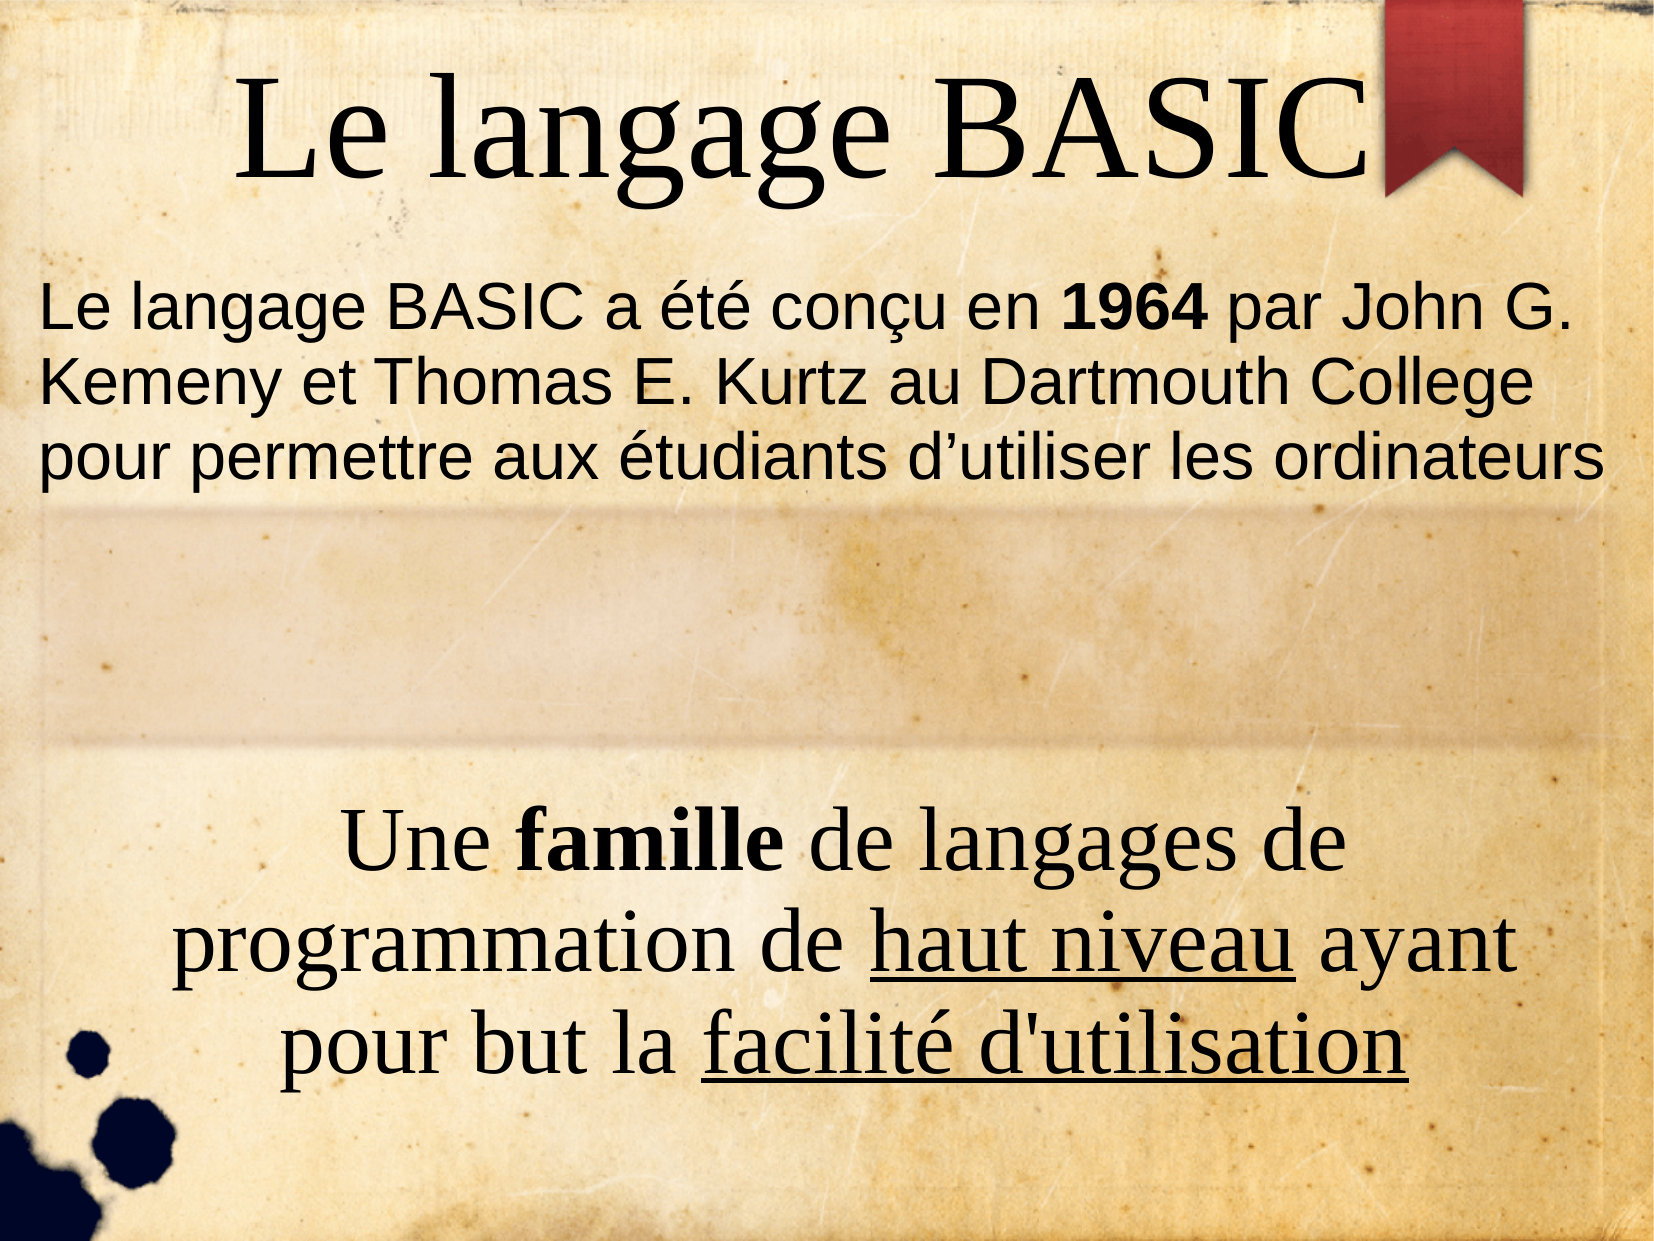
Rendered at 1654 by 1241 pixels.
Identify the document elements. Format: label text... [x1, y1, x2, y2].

title Le langage BASIC [59, 23, 1548, 231]
list Une famille de langages de programmation de haut niveau ayant pour but la facilité d'utilisation [70, 685, 1583, 1099]
picture [0, 0, 1654, 1241]
text_box Le langage BASIC a été conçu en 1964 par John G. Kemeny et Thomas E. Kurtz au Dartmouth College pour permettre aux étudiants d’utiliser les ordinateurs [23, 261, 1633, 626]
